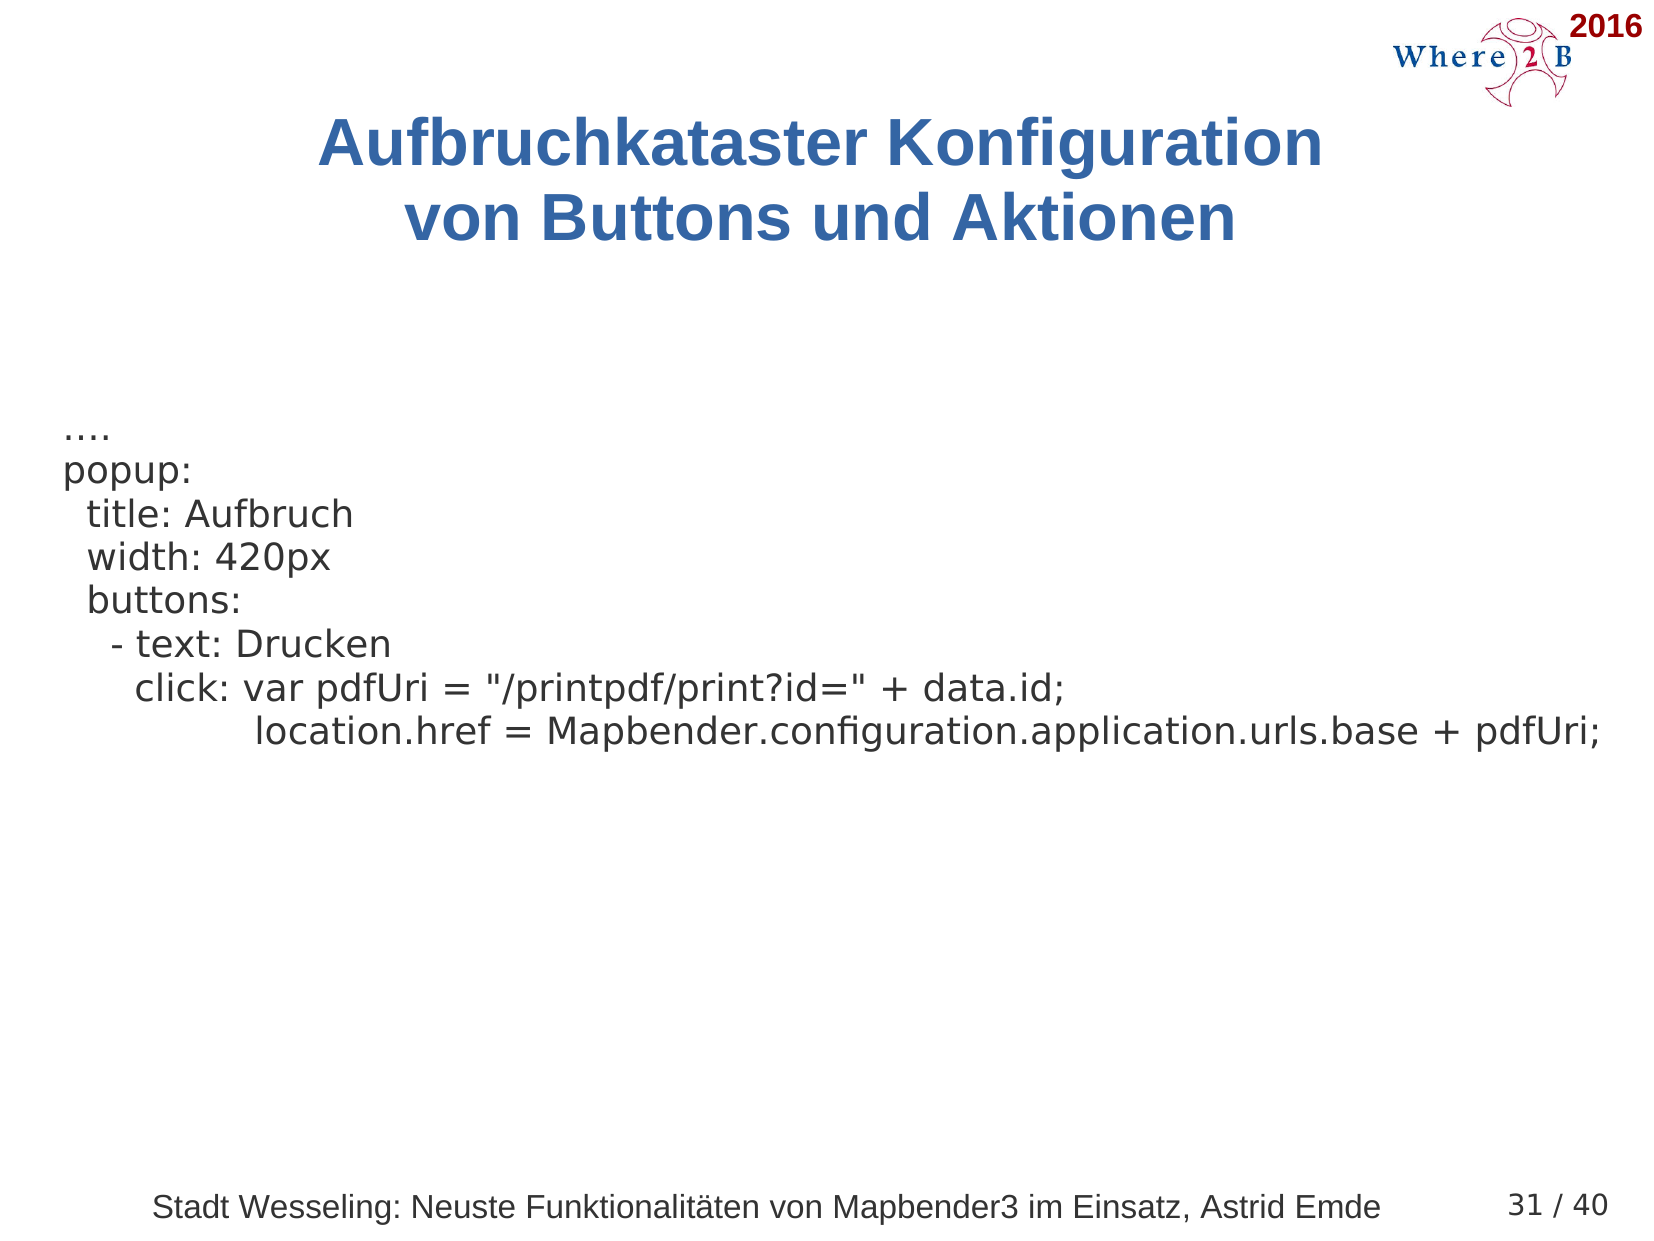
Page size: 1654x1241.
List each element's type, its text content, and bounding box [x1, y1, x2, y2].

title Aufbruchkataster Konfiguration von Buttons und Aktionen [76, 94, 1565, 267]
text_box …. popup: title: Aufbruch width: 420px buttons: - text: Drucken click: var pdfUri = "/printpdf/print?id=" + data.id; location.href = Mapbender.configuration.application.urls.base + pdfUri; [23, 354, 1648, 805]
picture [1393, 18, 1571, 107]
